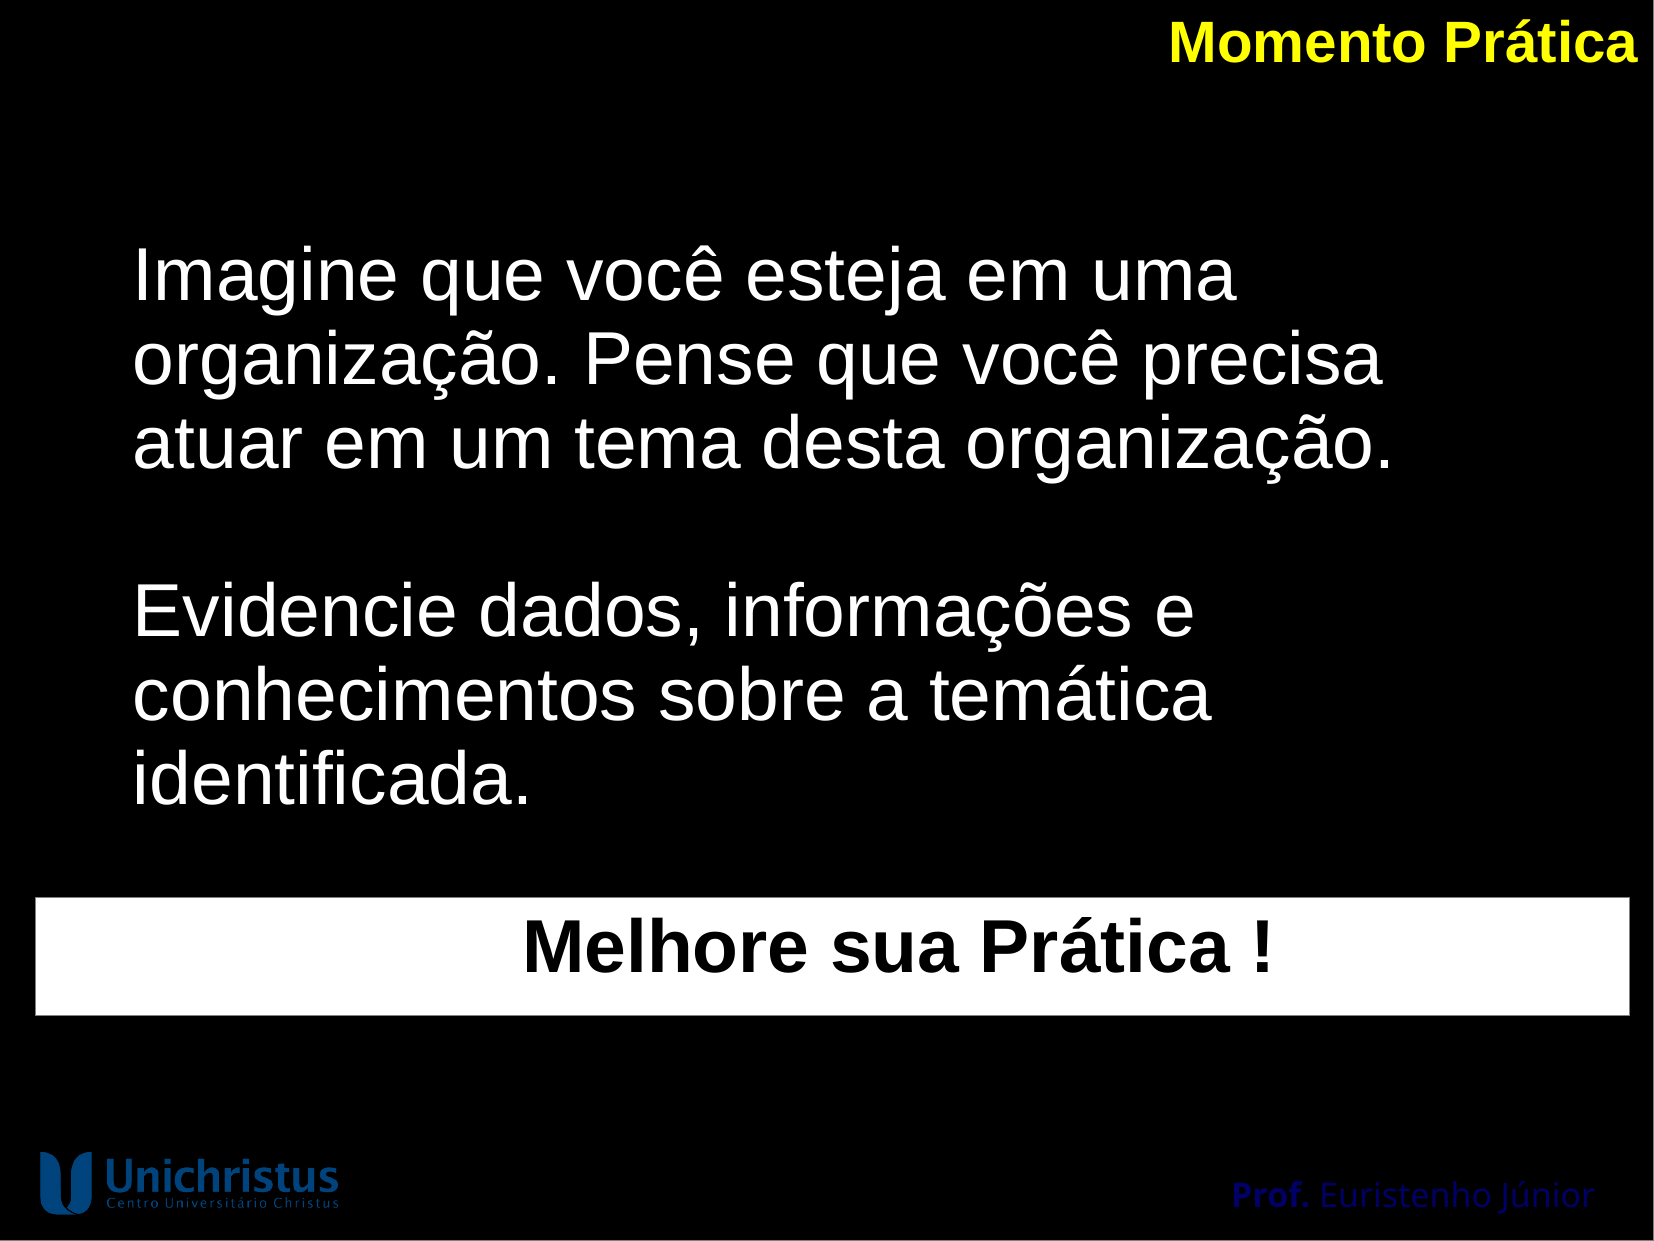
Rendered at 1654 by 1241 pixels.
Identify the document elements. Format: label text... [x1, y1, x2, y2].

text_box Momento Prática [1154, 2, 1654, 83]
picture [35, 1148, 343, 1217]
text_box Imagine que você esteja em uma organização. Pense que você precisa atuar em um tema desta organização. Evidencie dados, informações e conhecimentos sobre a temática identificada. Melhore sua Prática ! [118, 225, 1501, 997]
text_box [0, 0, 1654, 1241]
text_box Prof. Euristenho Júnior [1216, 1163, 1654, 1224]
